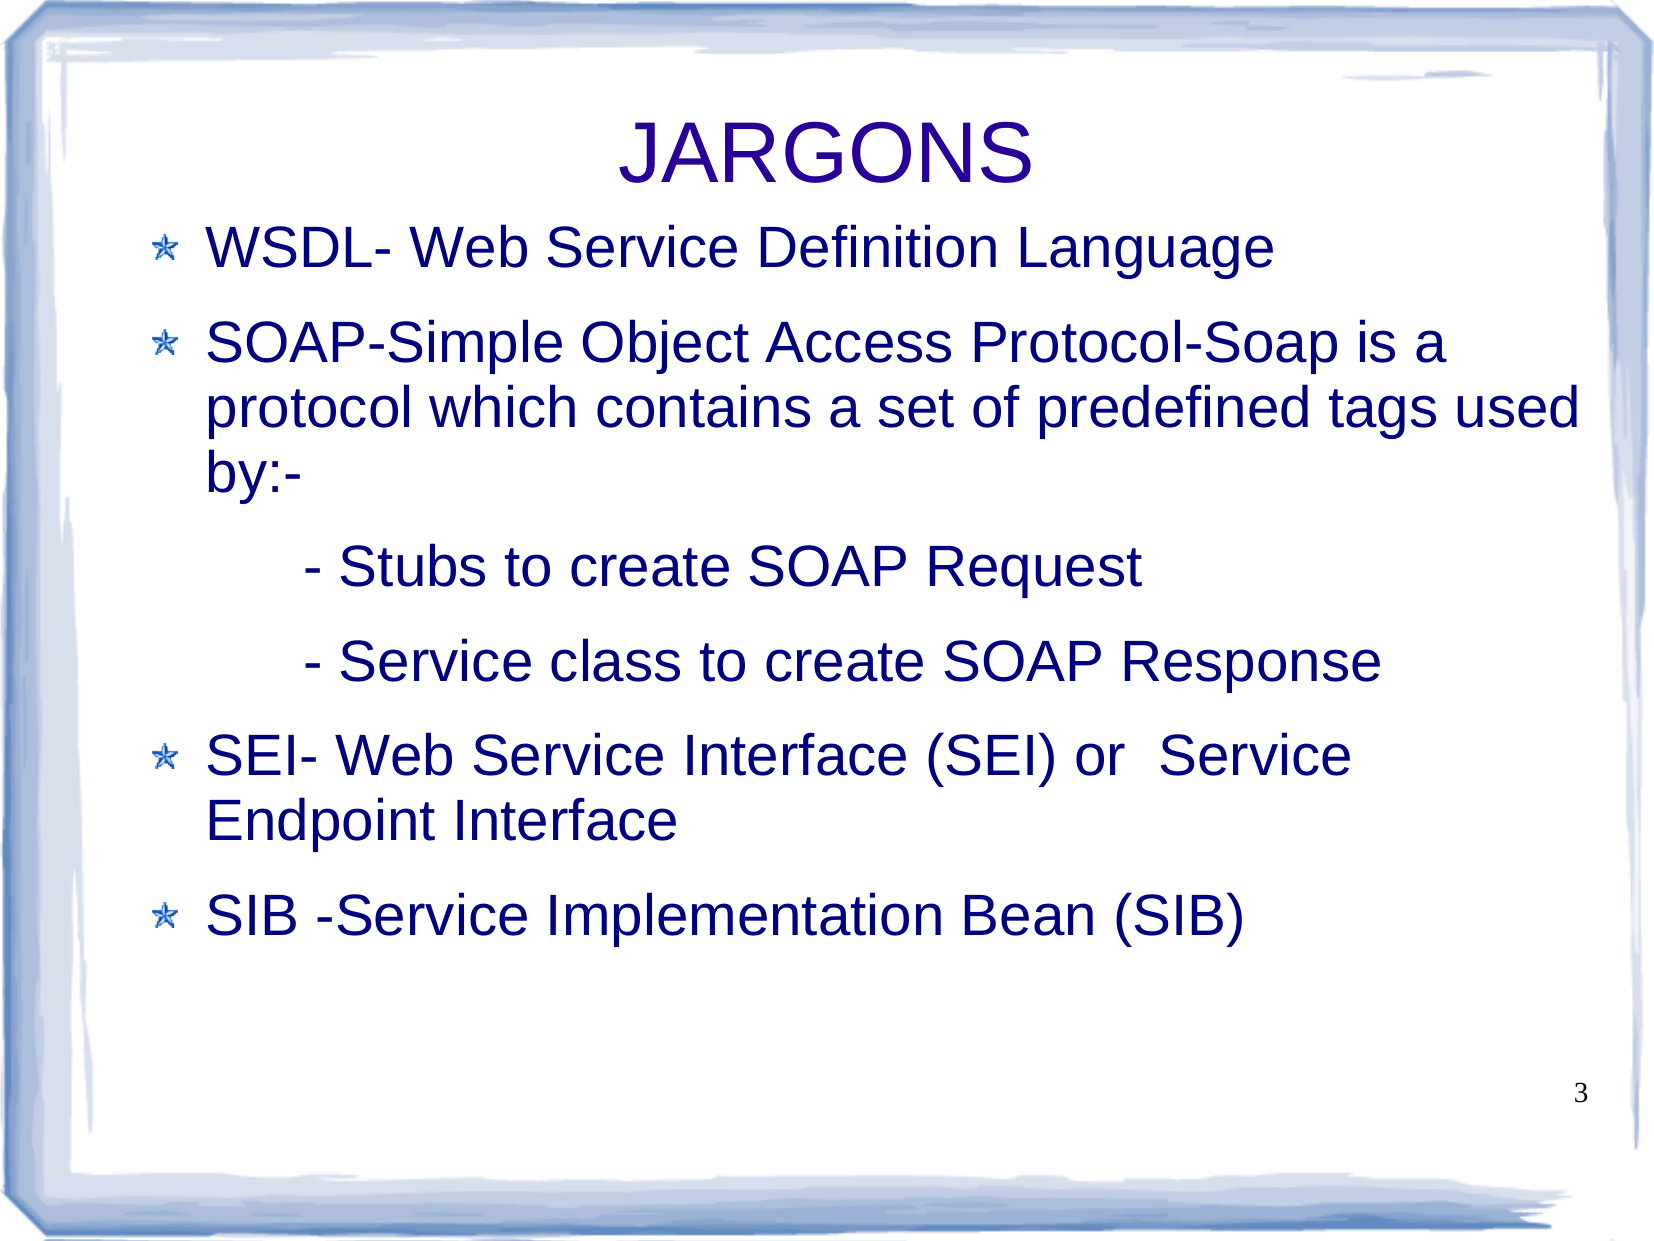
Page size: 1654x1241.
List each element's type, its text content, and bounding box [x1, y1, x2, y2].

title JARGONS [82, 49, 1571, 257]
picture [0, 0, 1654, 1241]
list WSDL- Web Service Definition Language SOAP-Simple Object Access Protocol-Soap is a protocol which contains a set of predefined tags used by:- - Stubs to create SOAP Request - Service class to create SOAP Response SEI- Web Service Interface (SEI) or Service Endpoint Interface SIB -Service Implementation Bean (SIB) [135, 214, 1588, 1040]
